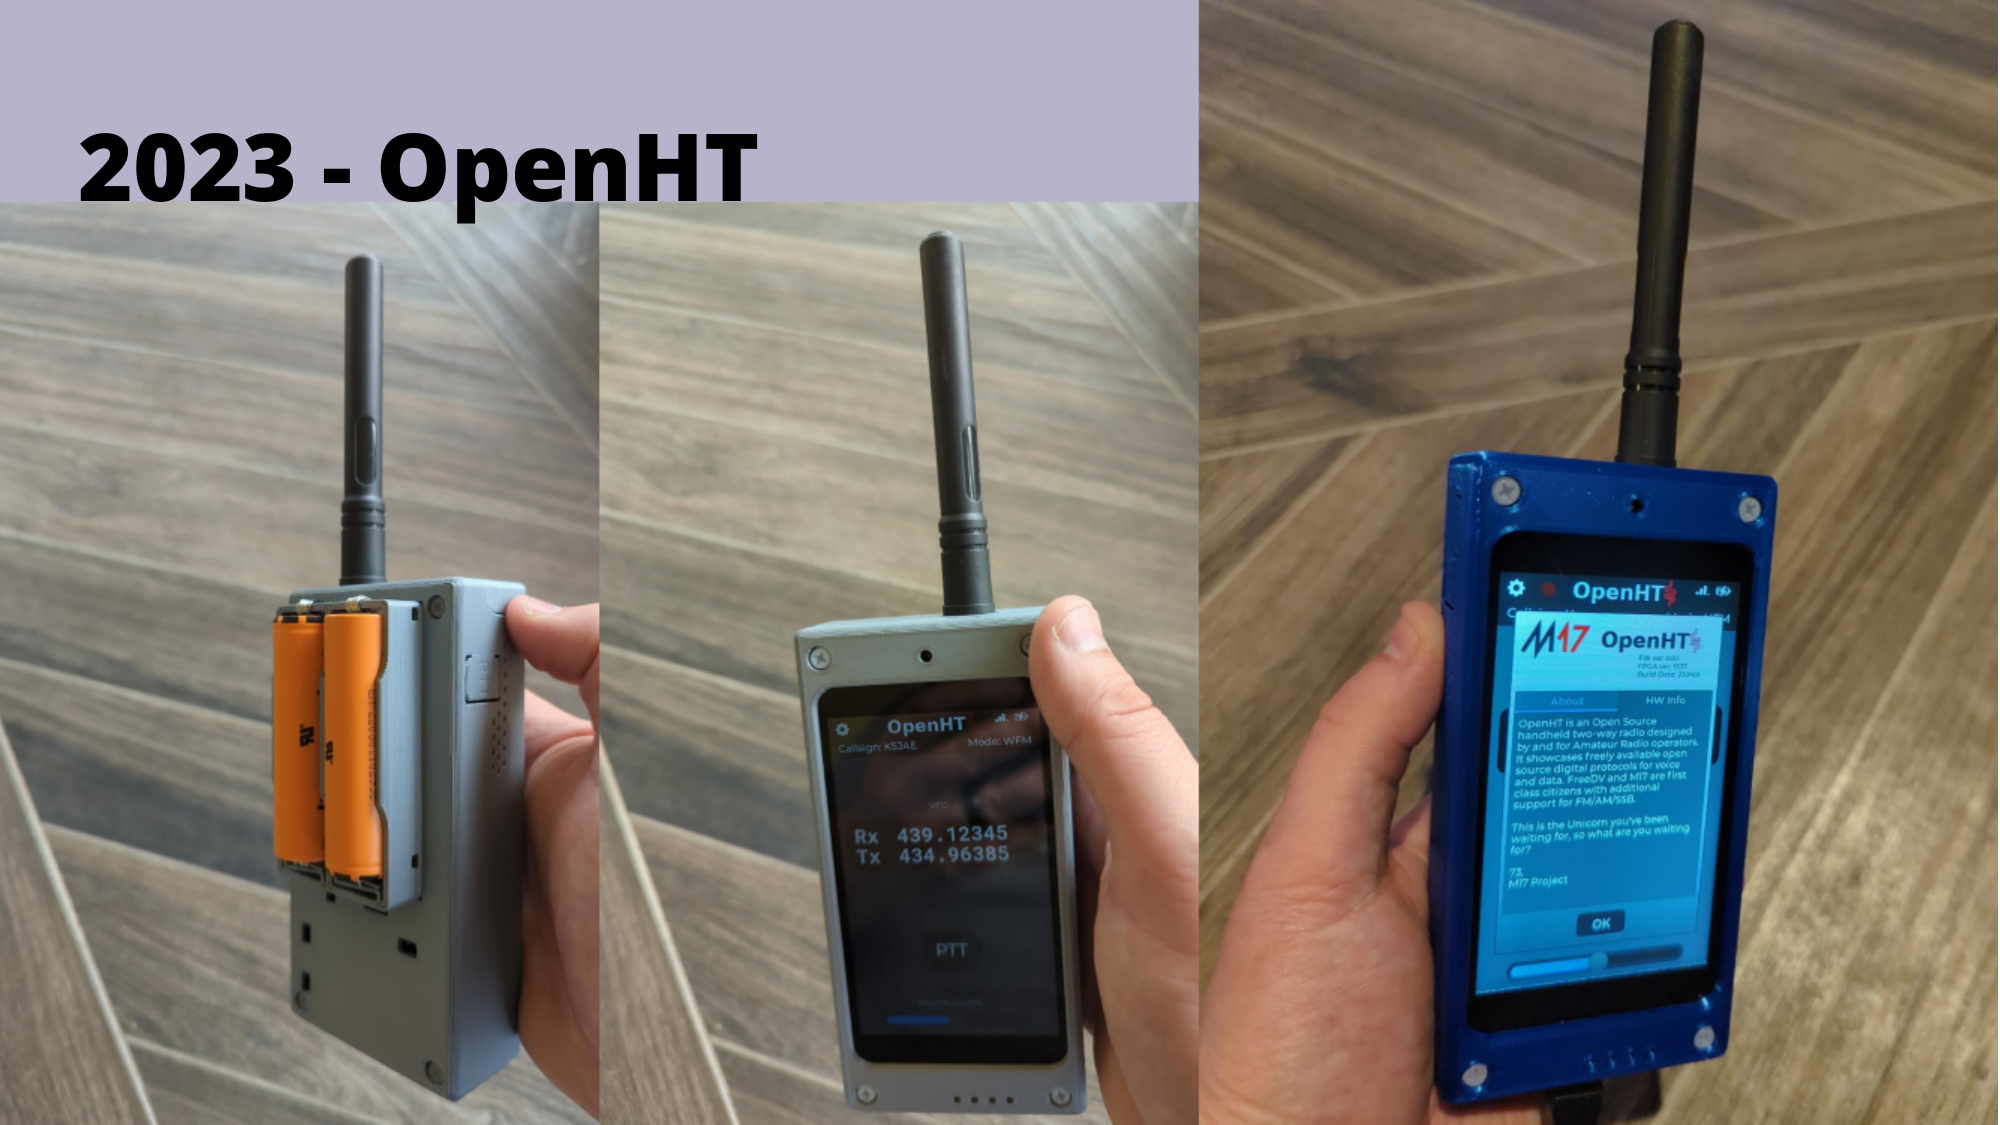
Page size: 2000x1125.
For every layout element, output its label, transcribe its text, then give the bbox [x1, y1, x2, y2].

picture [0, 0, 1998, 1125]
text_box 2023 - OpenHT [78, 101, 738, 195]
